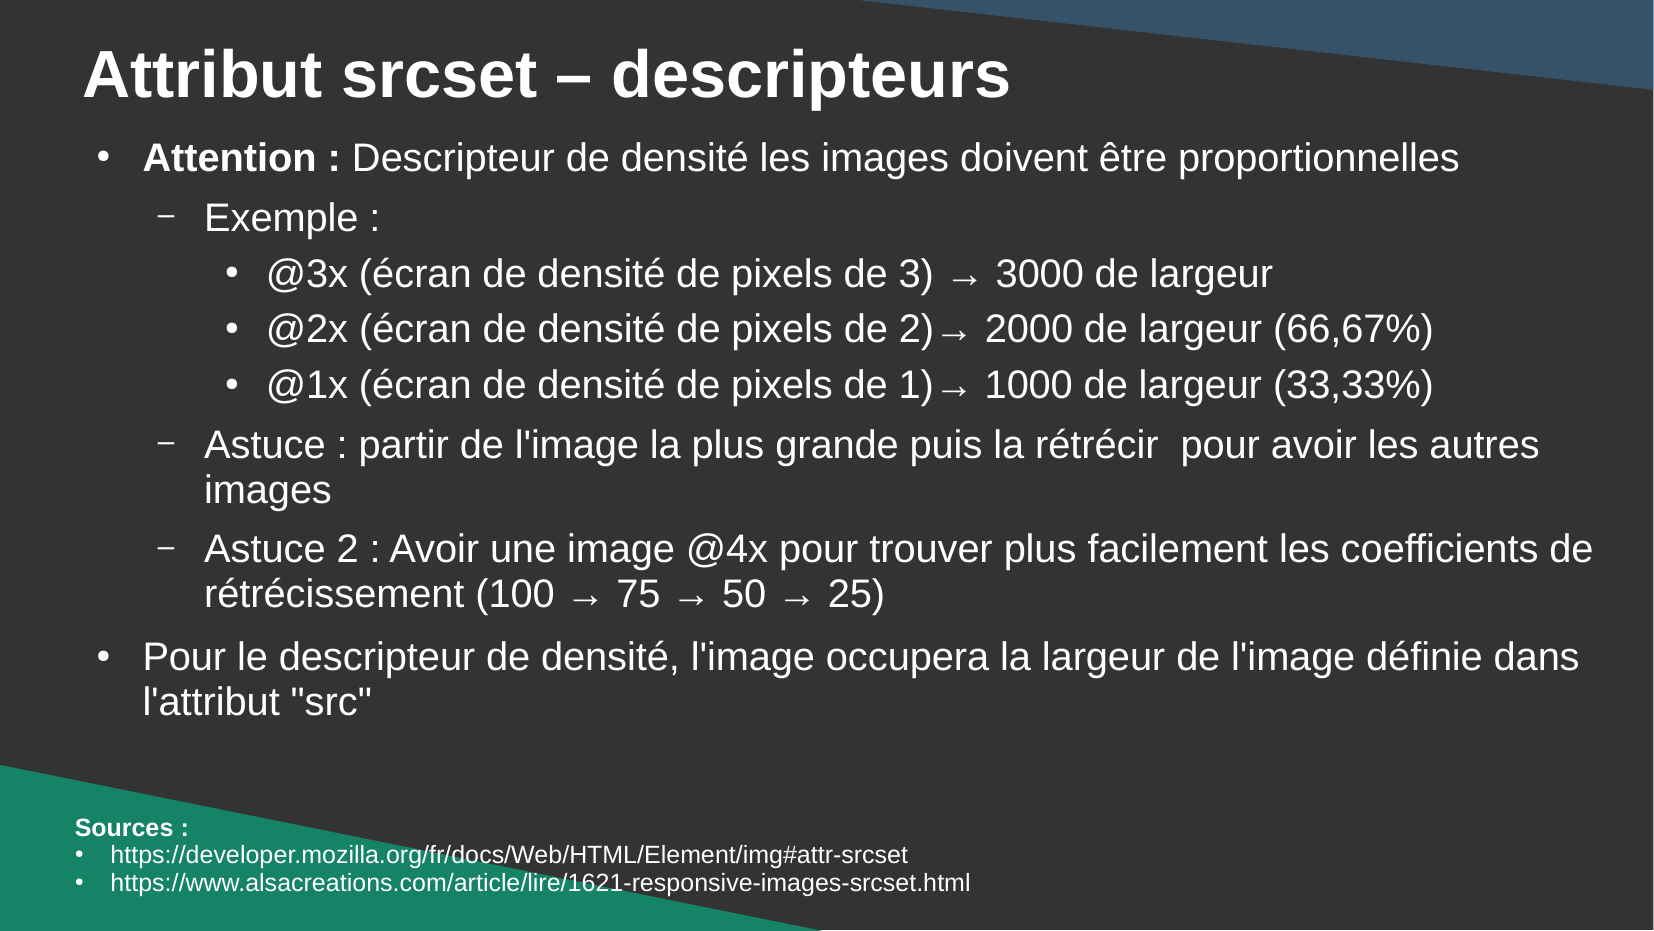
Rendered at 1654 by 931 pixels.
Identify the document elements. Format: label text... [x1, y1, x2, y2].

text_box [858, 0, 1654, 90]
text_box [0, 764, 199, 931]
title Attribut srcset – descripteurs [82, 37, 1571, 122]
text_box Sources : https://developer.mozilla.org/fr/docs/Web/HTML/Element/img#attr-srcset https://www.alsacreations.com/article/lire/1621-responsive-images-srcset.html [60, 805, 1546, 931]
list Attention : Descripteur de densité les images doivent être proportionnelles Exemple : @3x (écran de densité de pixels de 3) → 3000 de largeur @2x (écran de densité de pixels de 2)→ 2000 de largeur (66,67%) @1x (écran de densité de pixels de 1)→ 1000 de largeur (33,33%) Astuce : partir de l'image la plus grande puis la rétrécir pour avoir les autres images Astuce 2 : Avoir une image @4x pour trouver plus facilement les coefficients de rétrécissement (100 → 75 → 50 → 25) Pour le descripteur de densité, l'image occupera la largeur de l'image définie dans l'attribut "src" [80, 135, 1605, 736]
